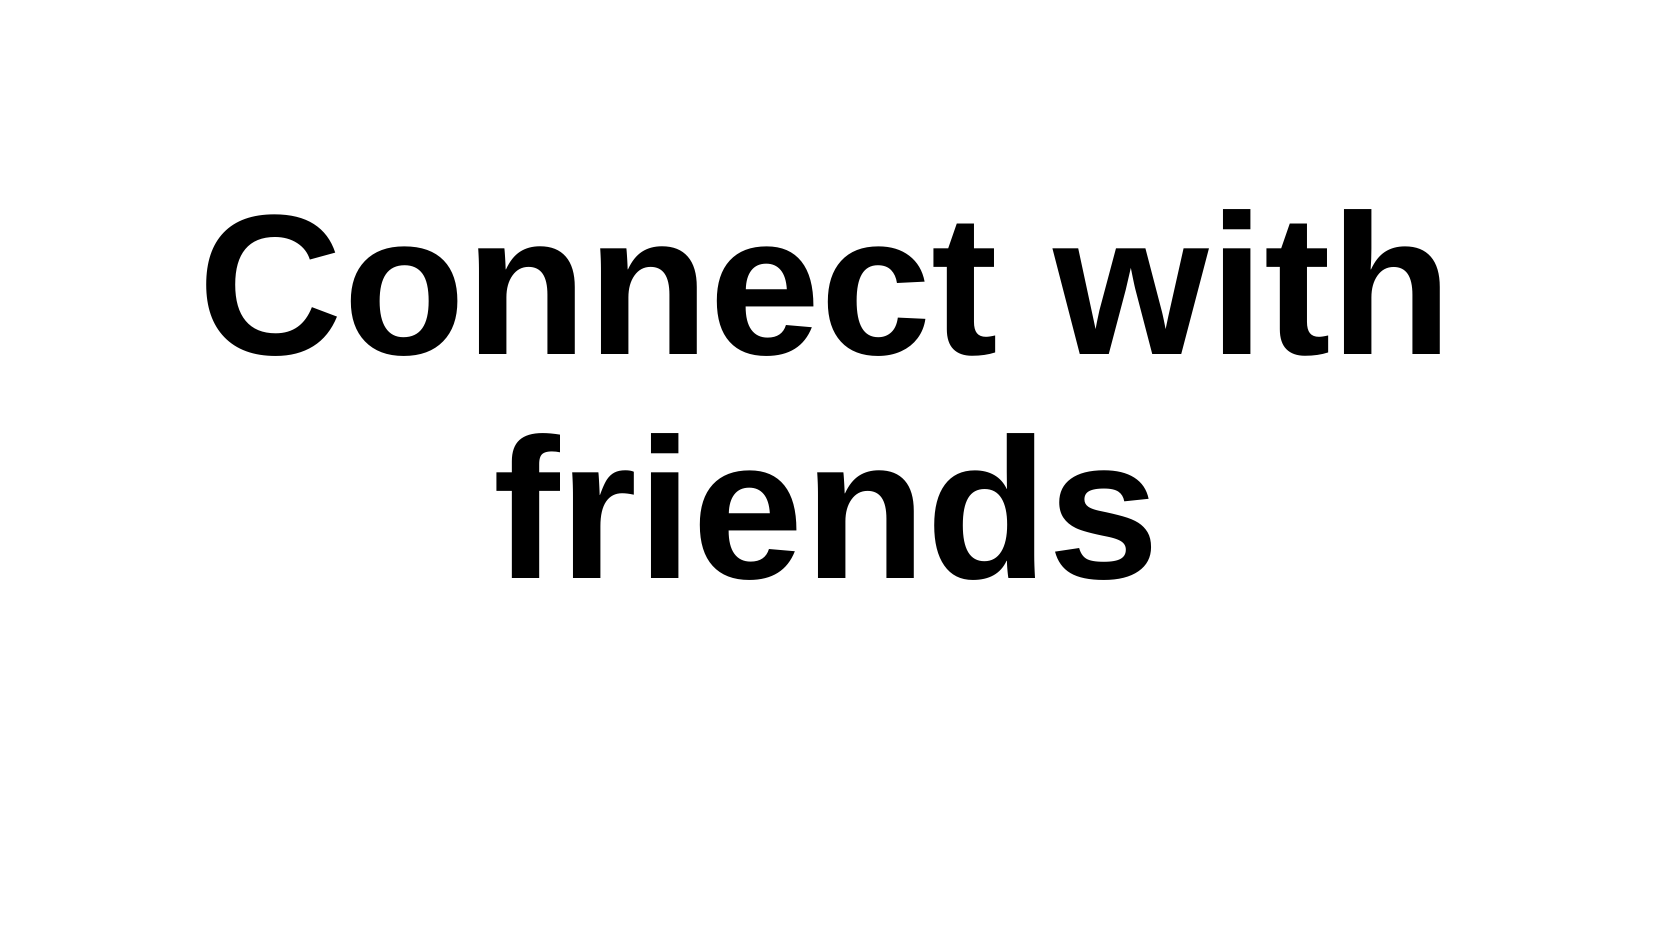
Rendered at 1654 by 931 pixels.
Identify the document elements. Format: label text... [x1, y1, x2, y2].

subtitle Connect with friends [82, 37, 1571, 757]
